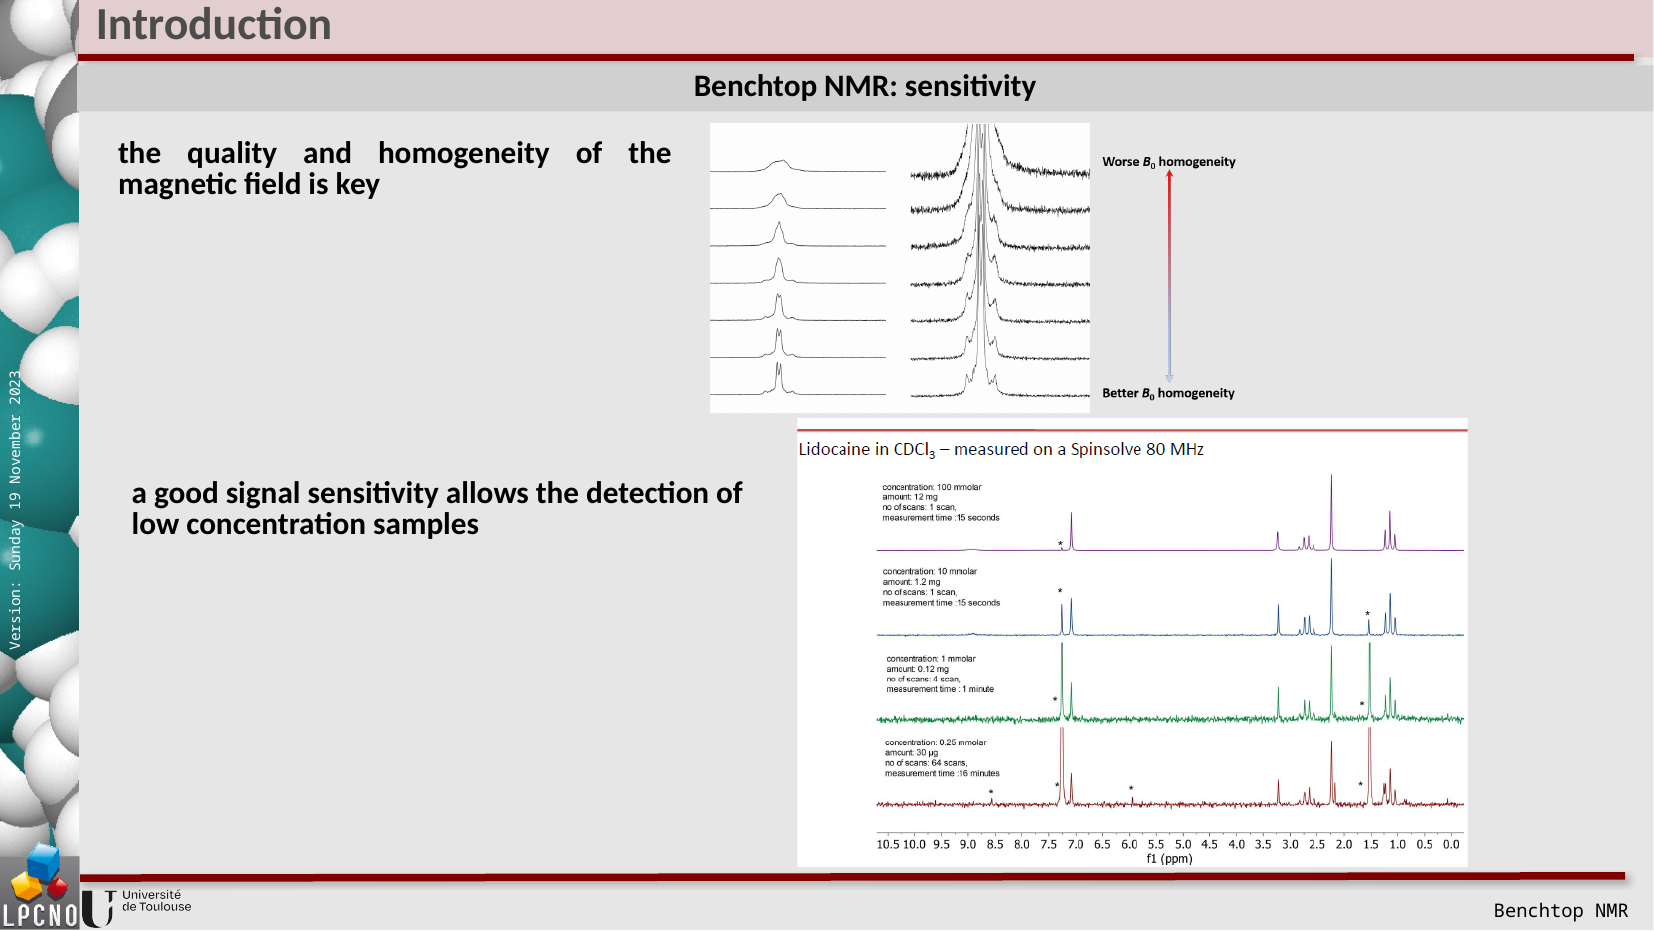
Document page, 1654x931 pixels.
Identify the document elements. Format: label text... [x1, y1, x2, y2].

picture [82, 889, 191, 928]
text_box Benchtop NMR: sensitivity [77, 65, 1654, 112]
picture [797, 418, 1468, 867]
title Introduction [78, 0, 1654, 58]
text_box the quality and homogeneity of the magnetic field is key [103, 132, 688, 210]
picture [710, 123, 1244, 413]
text_box a good signal sensitivity allows the detection of low concentration samples [116, 472, 760, 550]
picture [0, 0, 80, 930]
